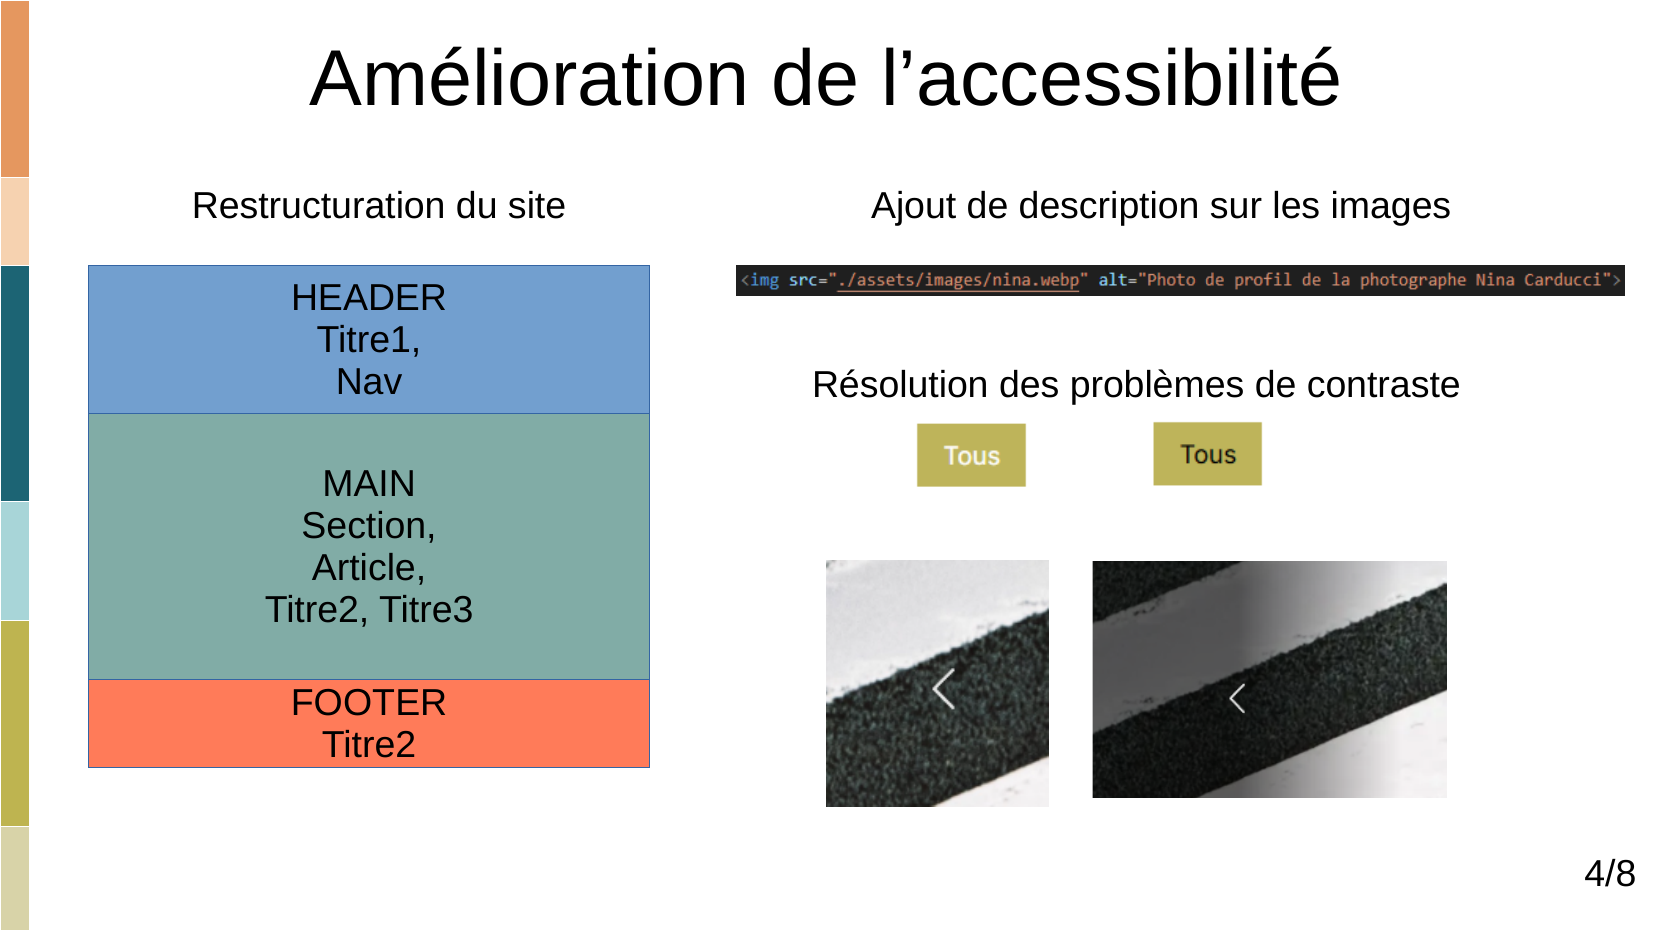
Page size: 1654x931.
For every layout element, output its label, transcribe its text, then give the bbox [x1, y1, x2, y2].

text_box <numéro>/8 [1569, 845, 1654, 916]
text_box [0, 0, 30, 931]
picture [736, 265, 1625, 296]
picture [1092, 561, 1447, 798]
picture [826, 560, 1049, 807]
picture [1146, 414, 1270, 492]
text_box HEADER Titre1, Nav [88, 265, 650, 413]
picture [908, 414, 1034, 498]
text_box Restructuration du site [177, 177, 591, 259]
text_box FOOTER Titre2 [88, 679, 650, 768]
text_box Résolution des problèmes de contraste [797, 356, 1506, 414]
title Amélioration de l’accessibilité [82, 0, 1571, 156]
text_box MAIN Section, Article, Titre2, Titre3 [88, 413, 650, 679]
text_box Ajout de description sur les images [856, 177, 1468, 234]
